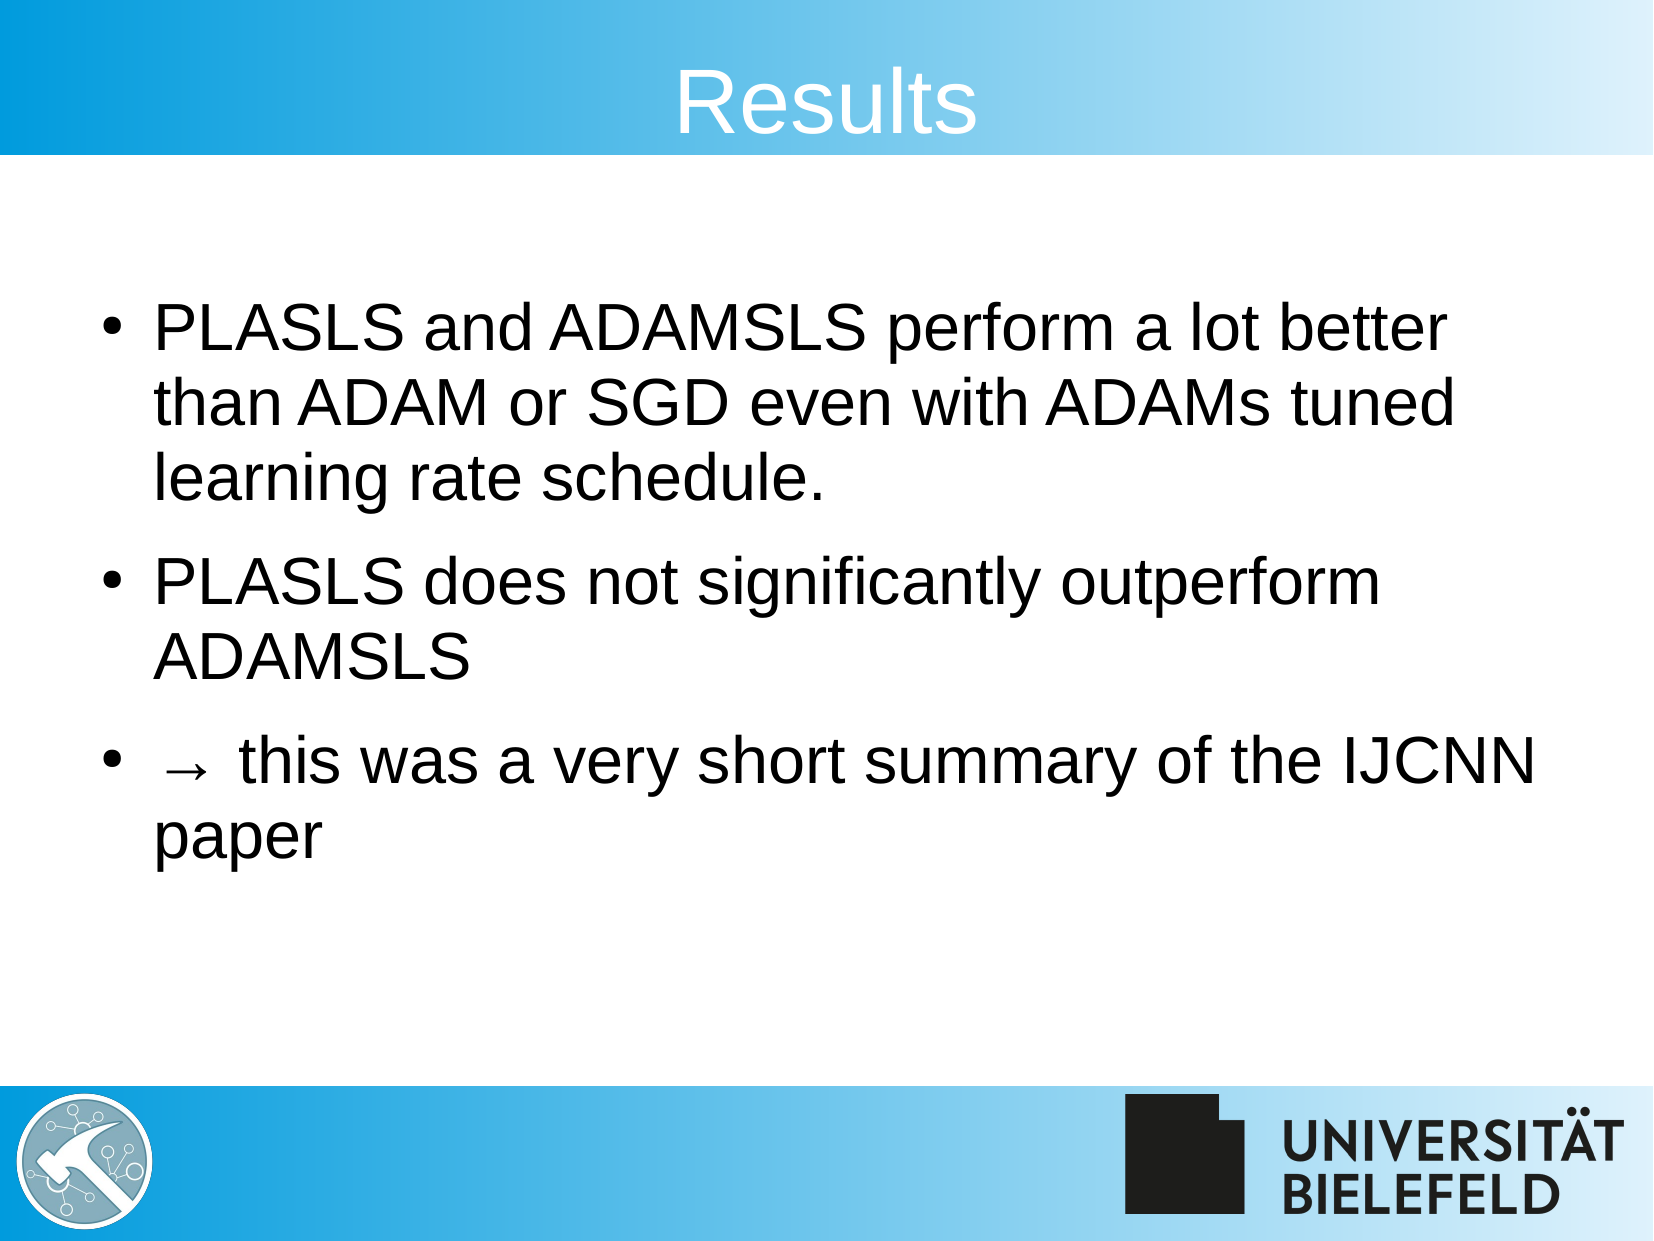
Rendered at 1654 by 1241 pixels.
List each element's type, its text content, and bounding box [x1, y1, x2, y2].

picture [17, 1086, 153, 1241]
title Results [82, 49, 1571, 155]
list PLASLS and ADAMSLS perform a lot better than ADAM or SGD even with ADAMs tuned learning rate schedule. PLASLS does not significantly outperform ADAMSLS → this was a very short summary of the IJCNN paper [82, 290, 1571, 1010]
picture [1125, 1094, 1624, 1214]
